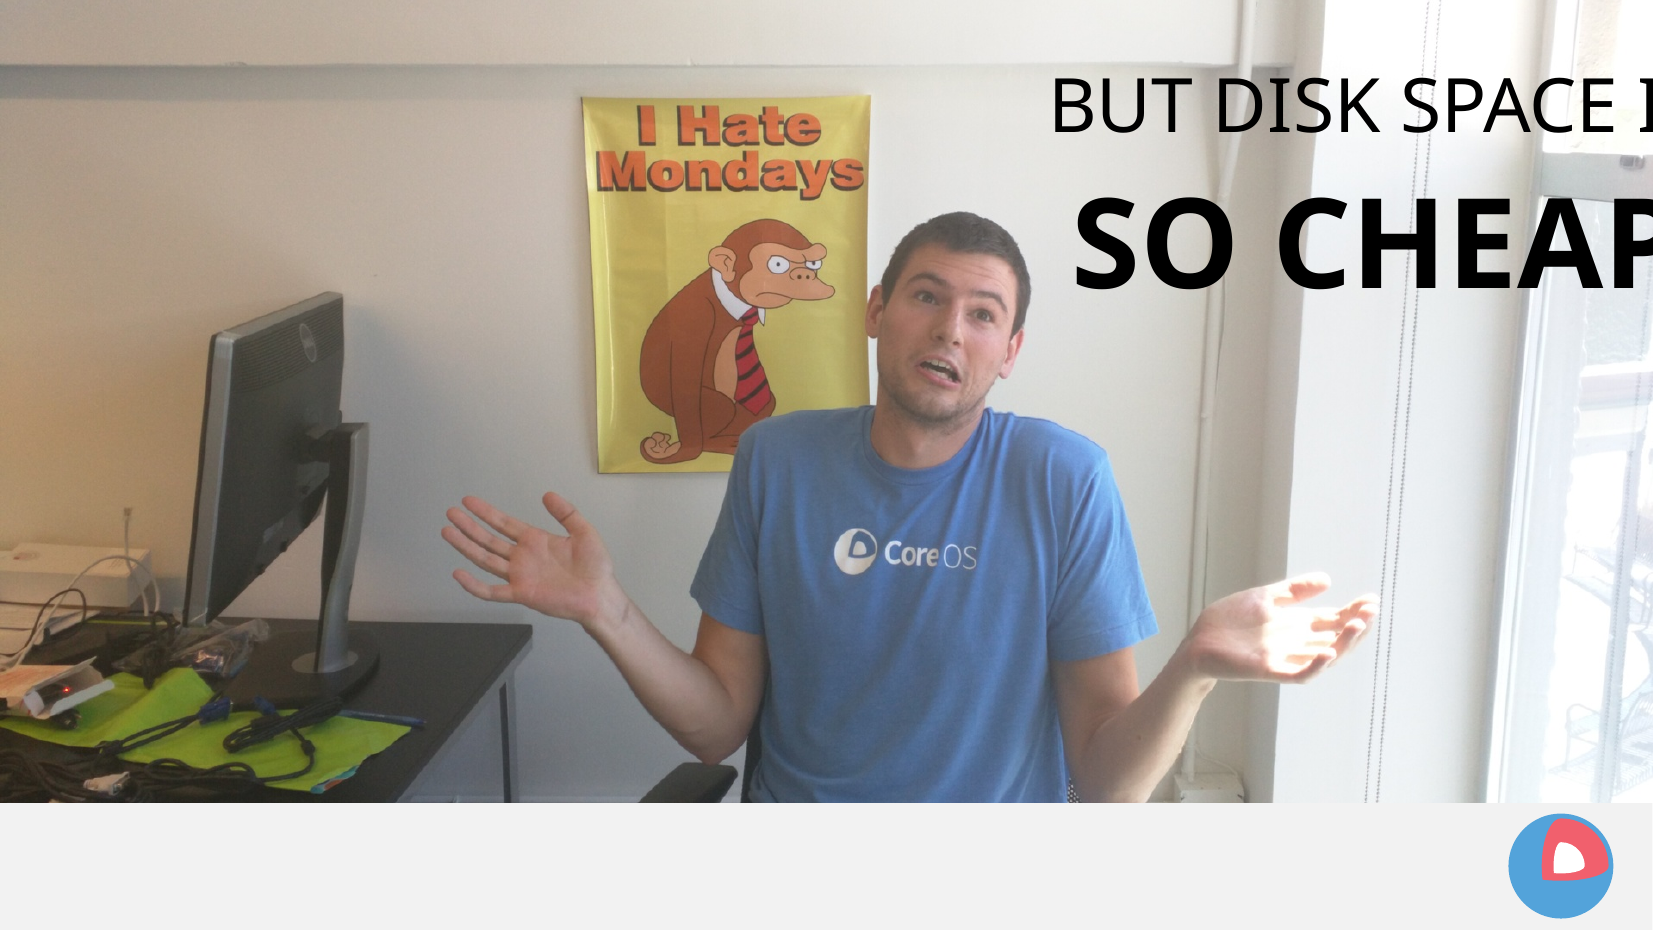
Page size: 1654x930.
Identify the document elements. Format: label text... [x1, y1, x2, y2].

picture [0, 0, 1653, 803]
text_box BUT DISK SPACE IS SO CHEAP [1033, 44, 1653, 312]
